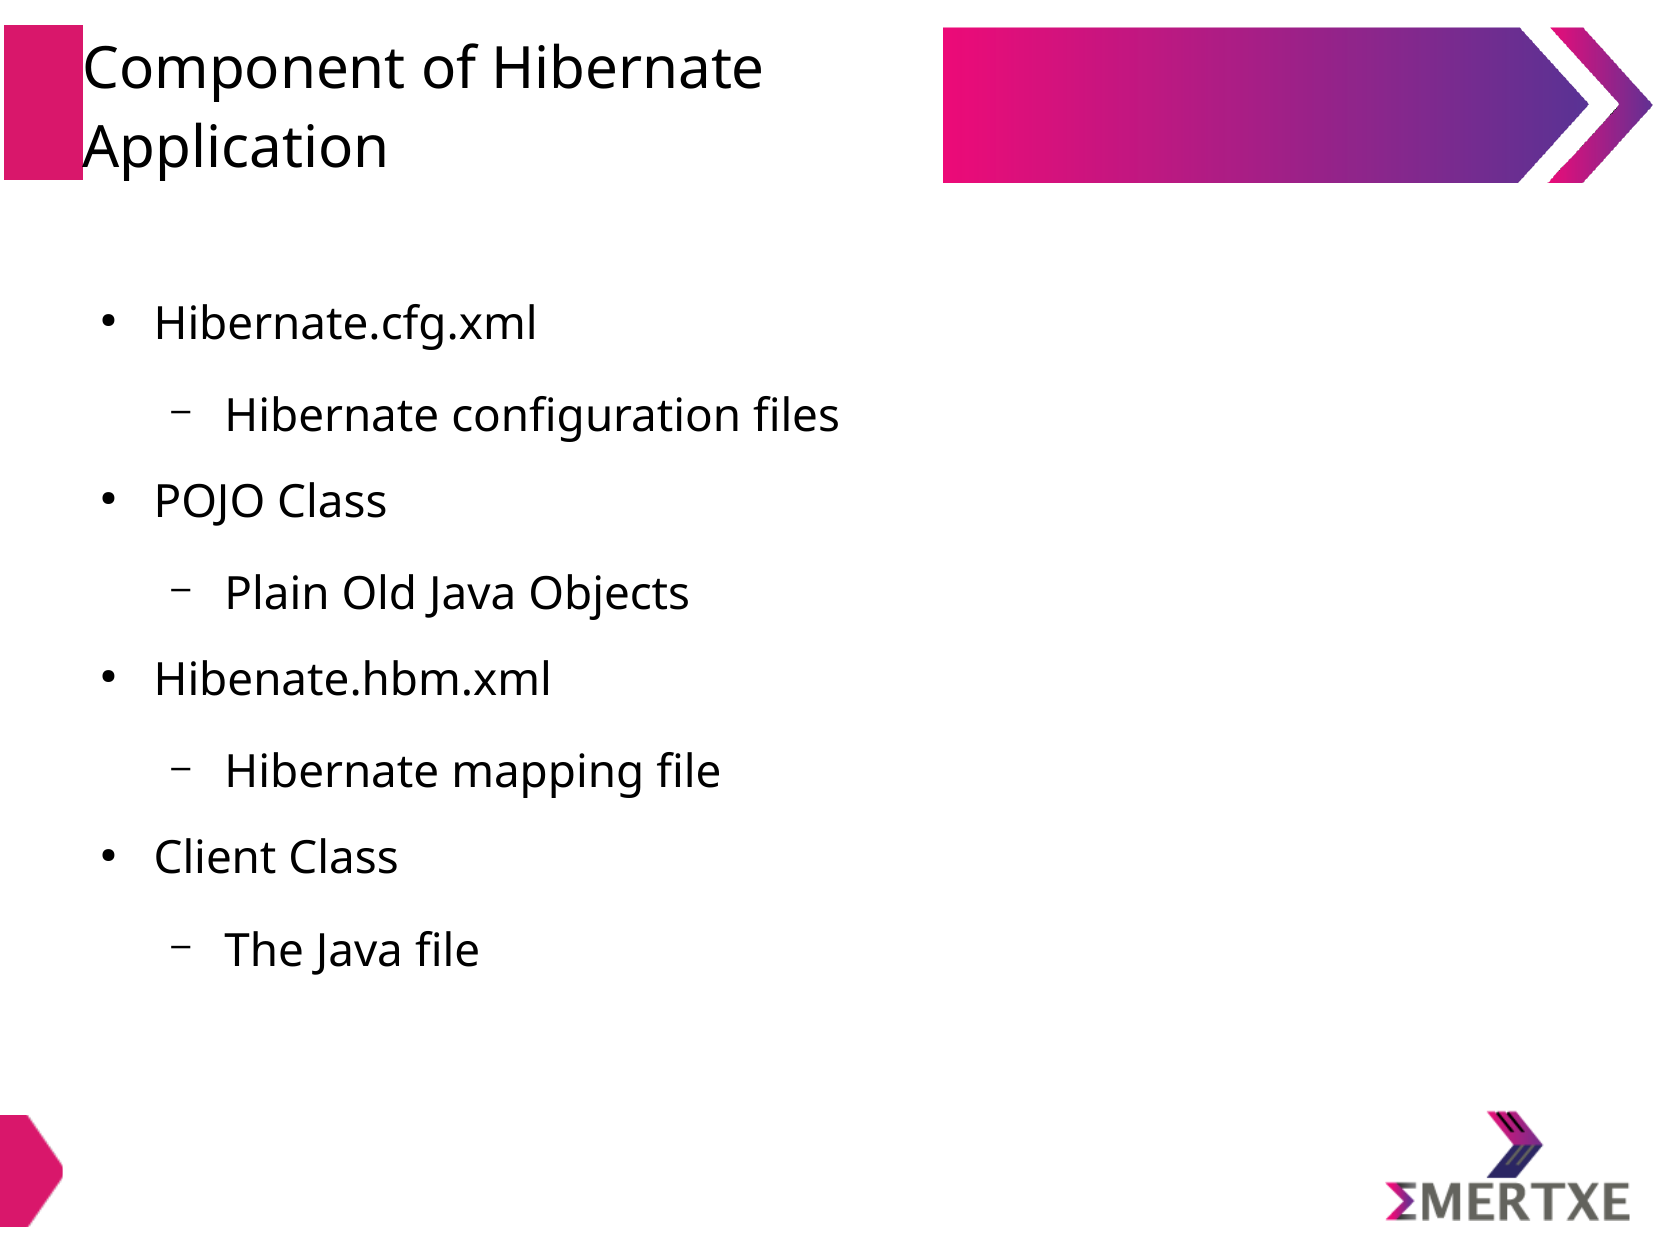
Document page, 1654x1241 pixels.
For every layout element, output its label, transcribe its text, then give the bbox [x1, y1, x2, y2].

picture [1571, 27, 1653, 183]
list Hibernate.cfg.xml Hibernate configuration files POJO Class Plain Old Java Objects Hibenate.hbm.xml Hibernate mapping file Client Class The Java file [82, 290, 1571, 1010]
picture [1385, 1107, 1631, 1221]
title Component of Hibernate Application [82, 2, 1571, 210]
